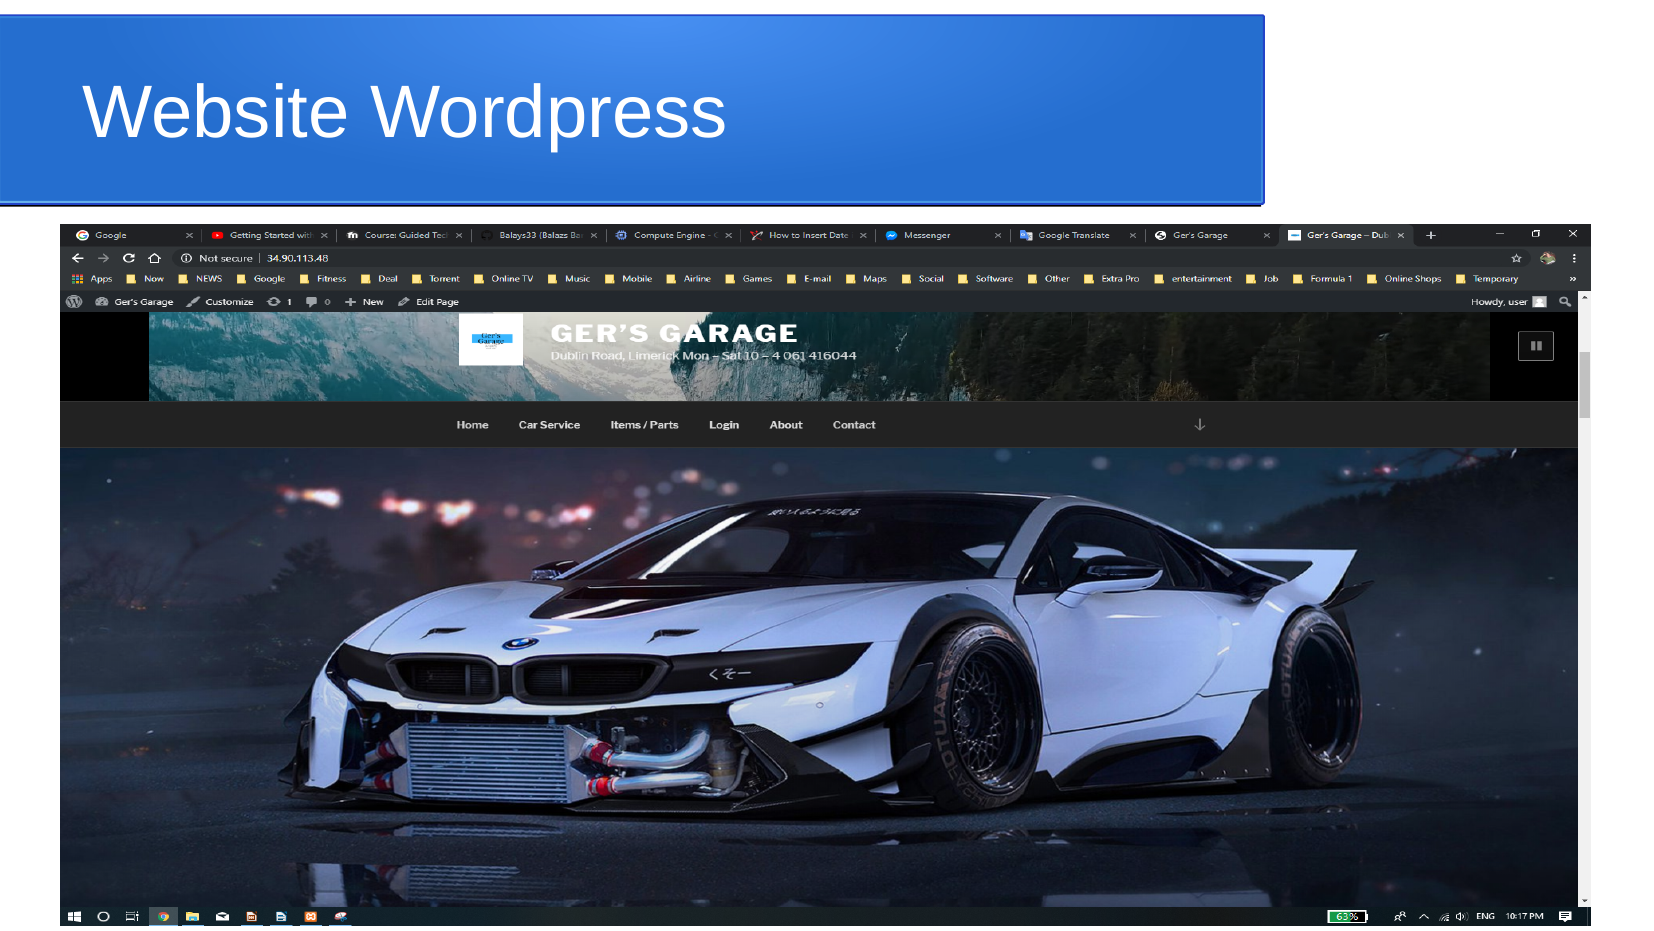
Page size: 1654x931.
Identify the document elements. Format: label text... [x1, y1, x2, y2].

title Website Wordpress [82, 35, 1235, 189]
picture [60, 224, 1591, 926]
